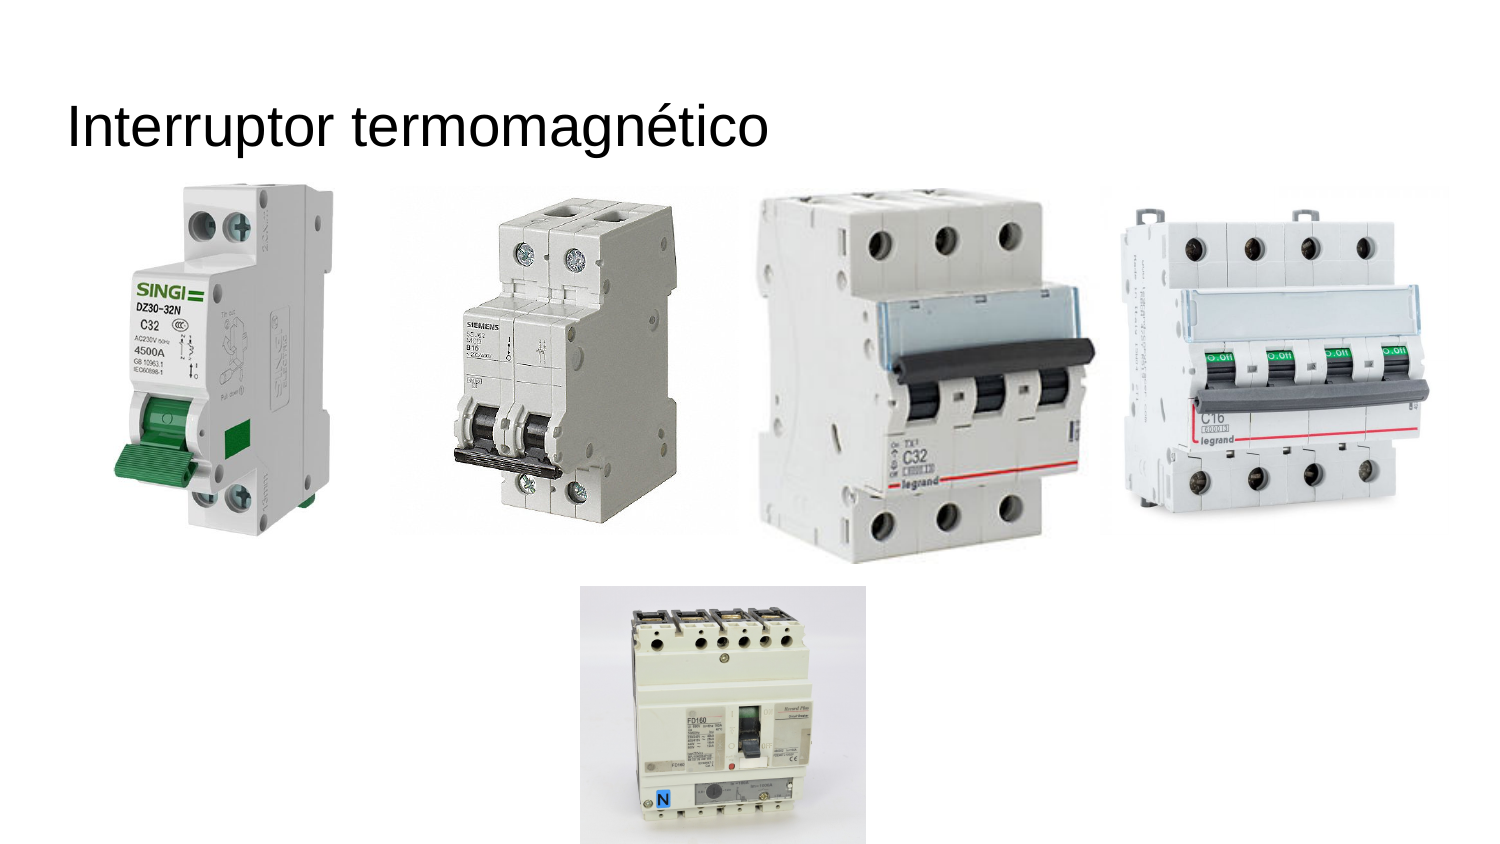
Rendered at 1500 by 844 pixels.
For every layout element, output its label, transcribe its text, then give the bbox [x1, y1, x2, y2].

title Interruptor termomagnético [51, 72, 1449, 167]
picture [30, 166, 1449, 564]
picture [580, 586, 866, 844]
